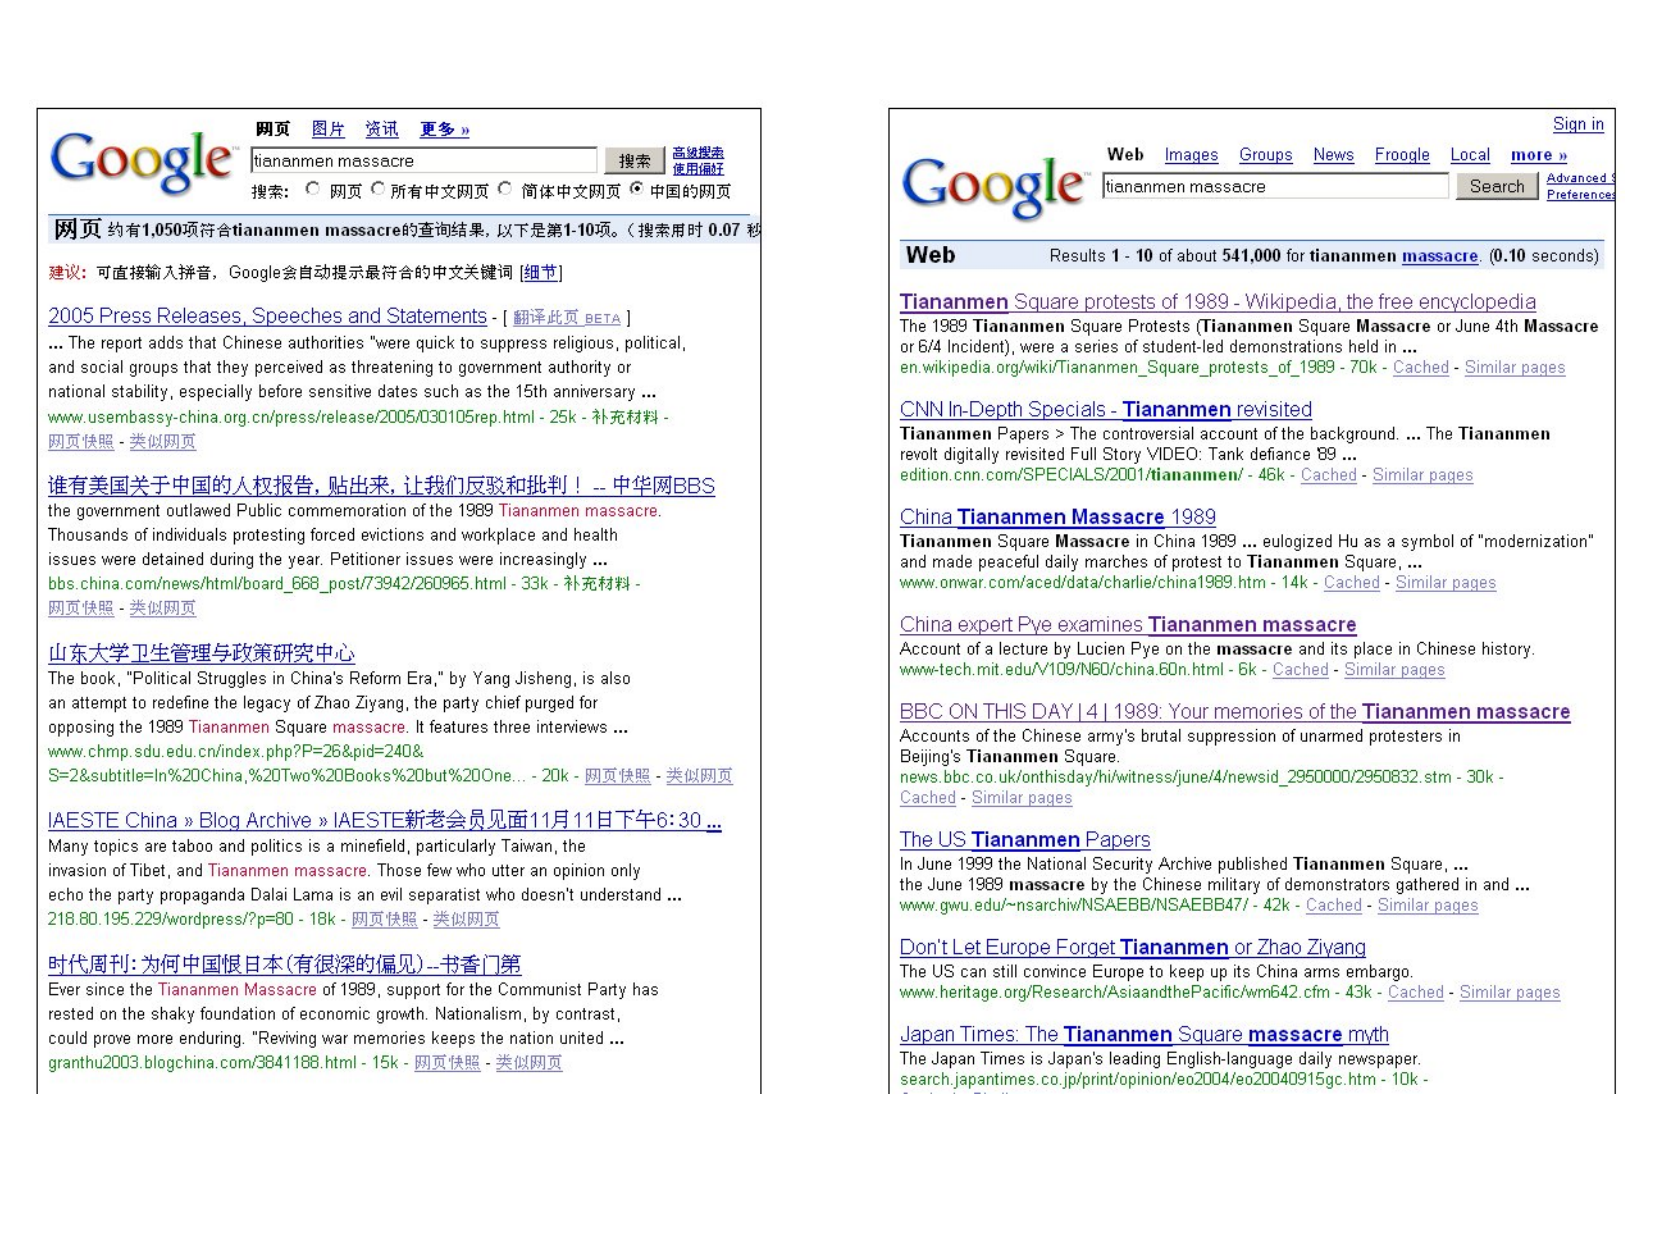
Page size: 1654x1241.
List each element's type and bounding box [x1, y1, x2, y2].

picture [29, 99, 1625, 1094]
